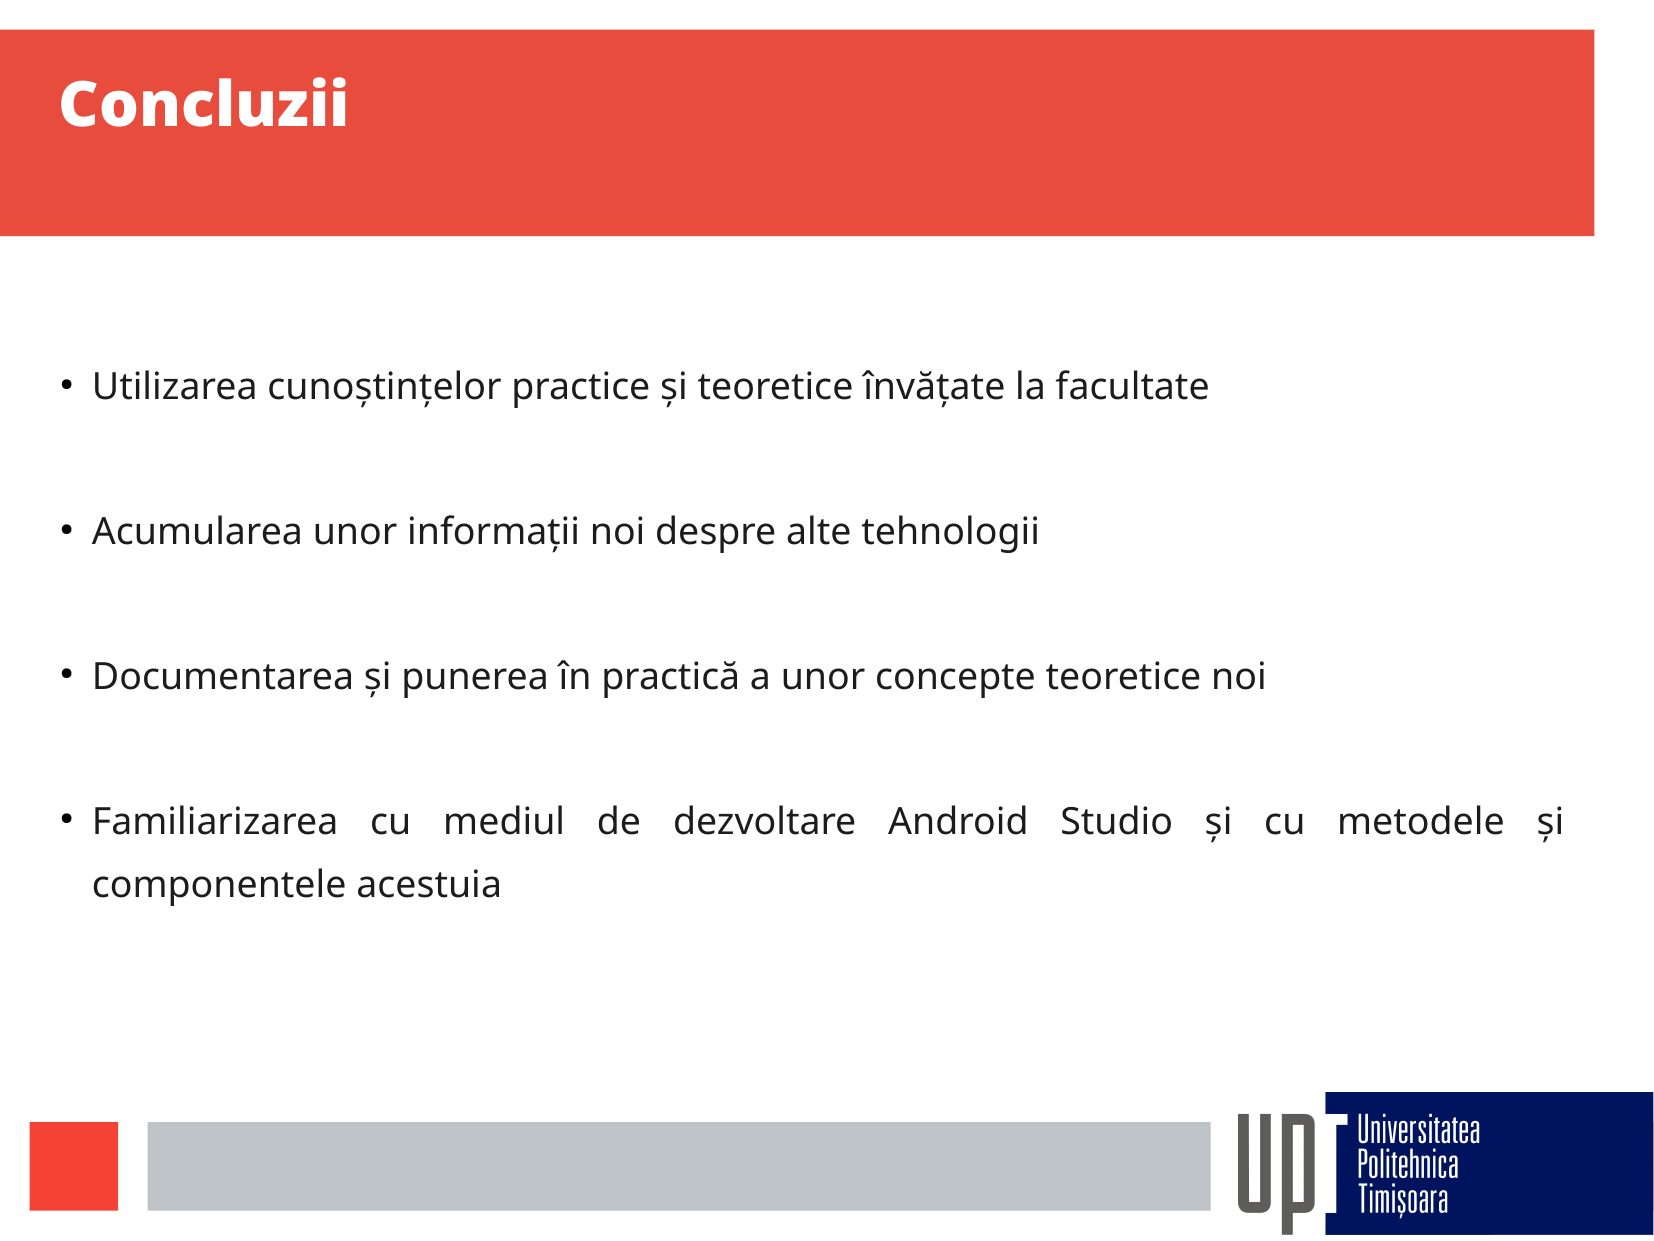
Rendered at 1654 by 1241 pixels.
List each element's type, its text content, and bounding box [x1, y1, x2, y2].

list Utilizarea cunoștințelor practice și teoretice învățate la facultate Acumularea unor informații noi despre alte tehnologii Documentarea și punerea în practică a unor concepte teoretice noi Familiarizarea cu mediul de dezvoltare Android Studio și cu metodele și componentele acestuia [60, 360, 1566, 916]
picture [1238, 1092, 1654, 1235]
title Concluzii [59, 59, 1595, 207]
